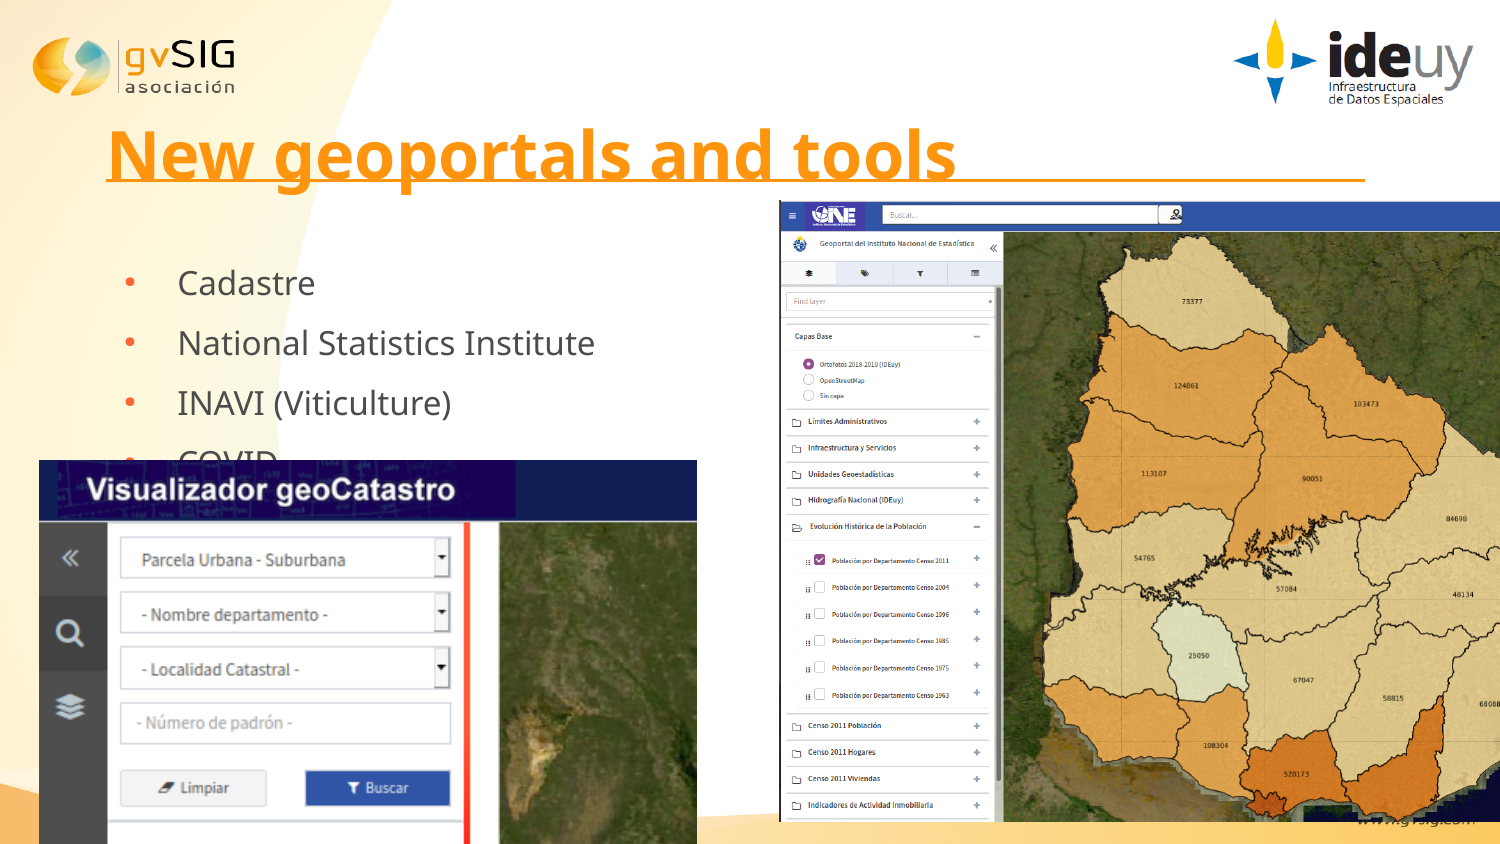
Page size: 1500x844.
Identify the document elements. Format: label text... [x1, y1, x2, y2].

title New geoportals and tools [106, 115, 1457, 193]
list Cadastre National Statistics Institute INAVI (Viticulture) COVID [106, 194, 1406, 766]
picture [0, 0, 1500, 844]
